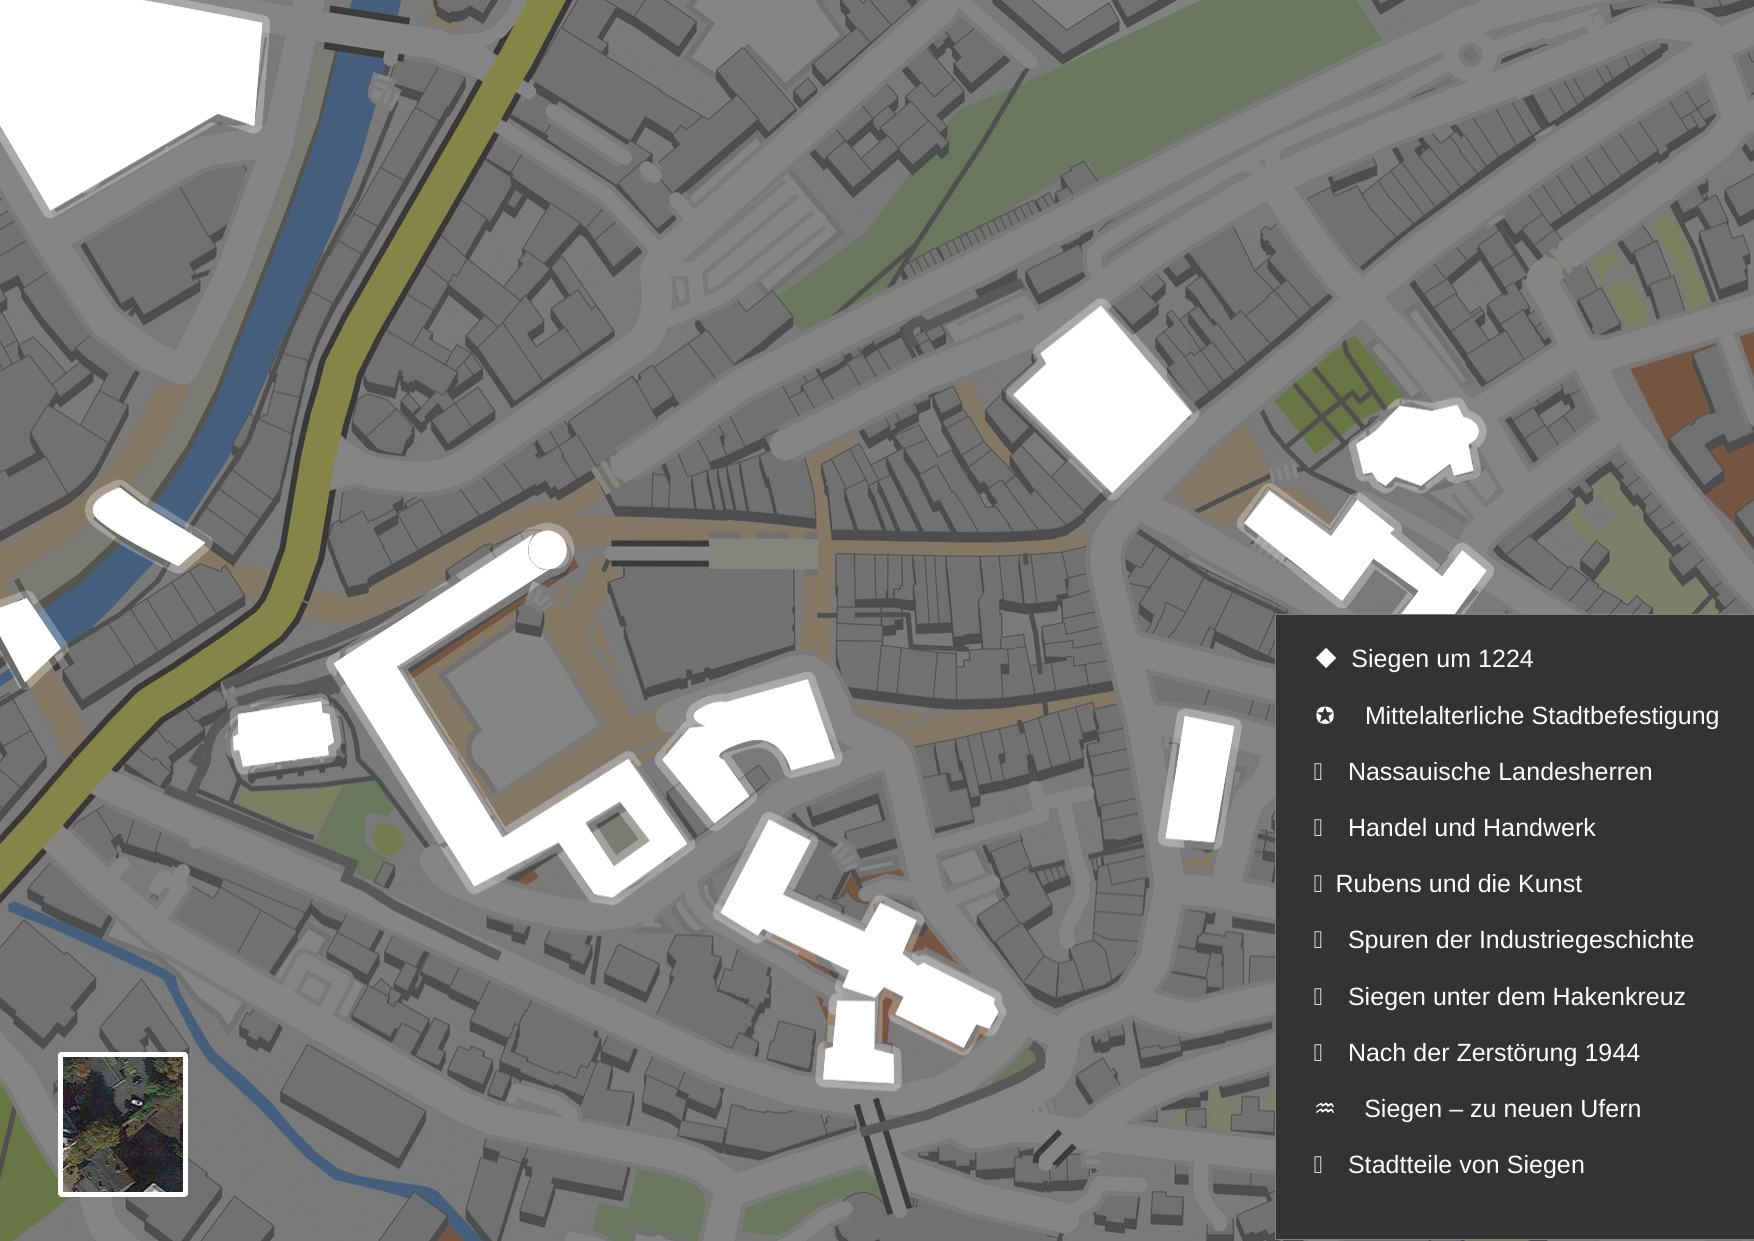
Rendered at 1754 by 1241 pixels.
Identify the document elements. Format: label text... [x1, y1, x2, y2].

picture [0, 0, 1754, 1241]
text_box  Siegen um 1224  Mittelalterliche Stadtbefestigung  Nassauische Landesherren  Handel und Handwerk  Rubens und die Kunst  Spuren der Industriegeschichte  Siegen unter dem Hakenkreuz  Nach der Zerstörung 1944  Siegen – zu neuen Ufern  Stadtteile von Siegen [1299, 637, 1754, 1241]
text_box [1275, 614, 1754, 1240]
